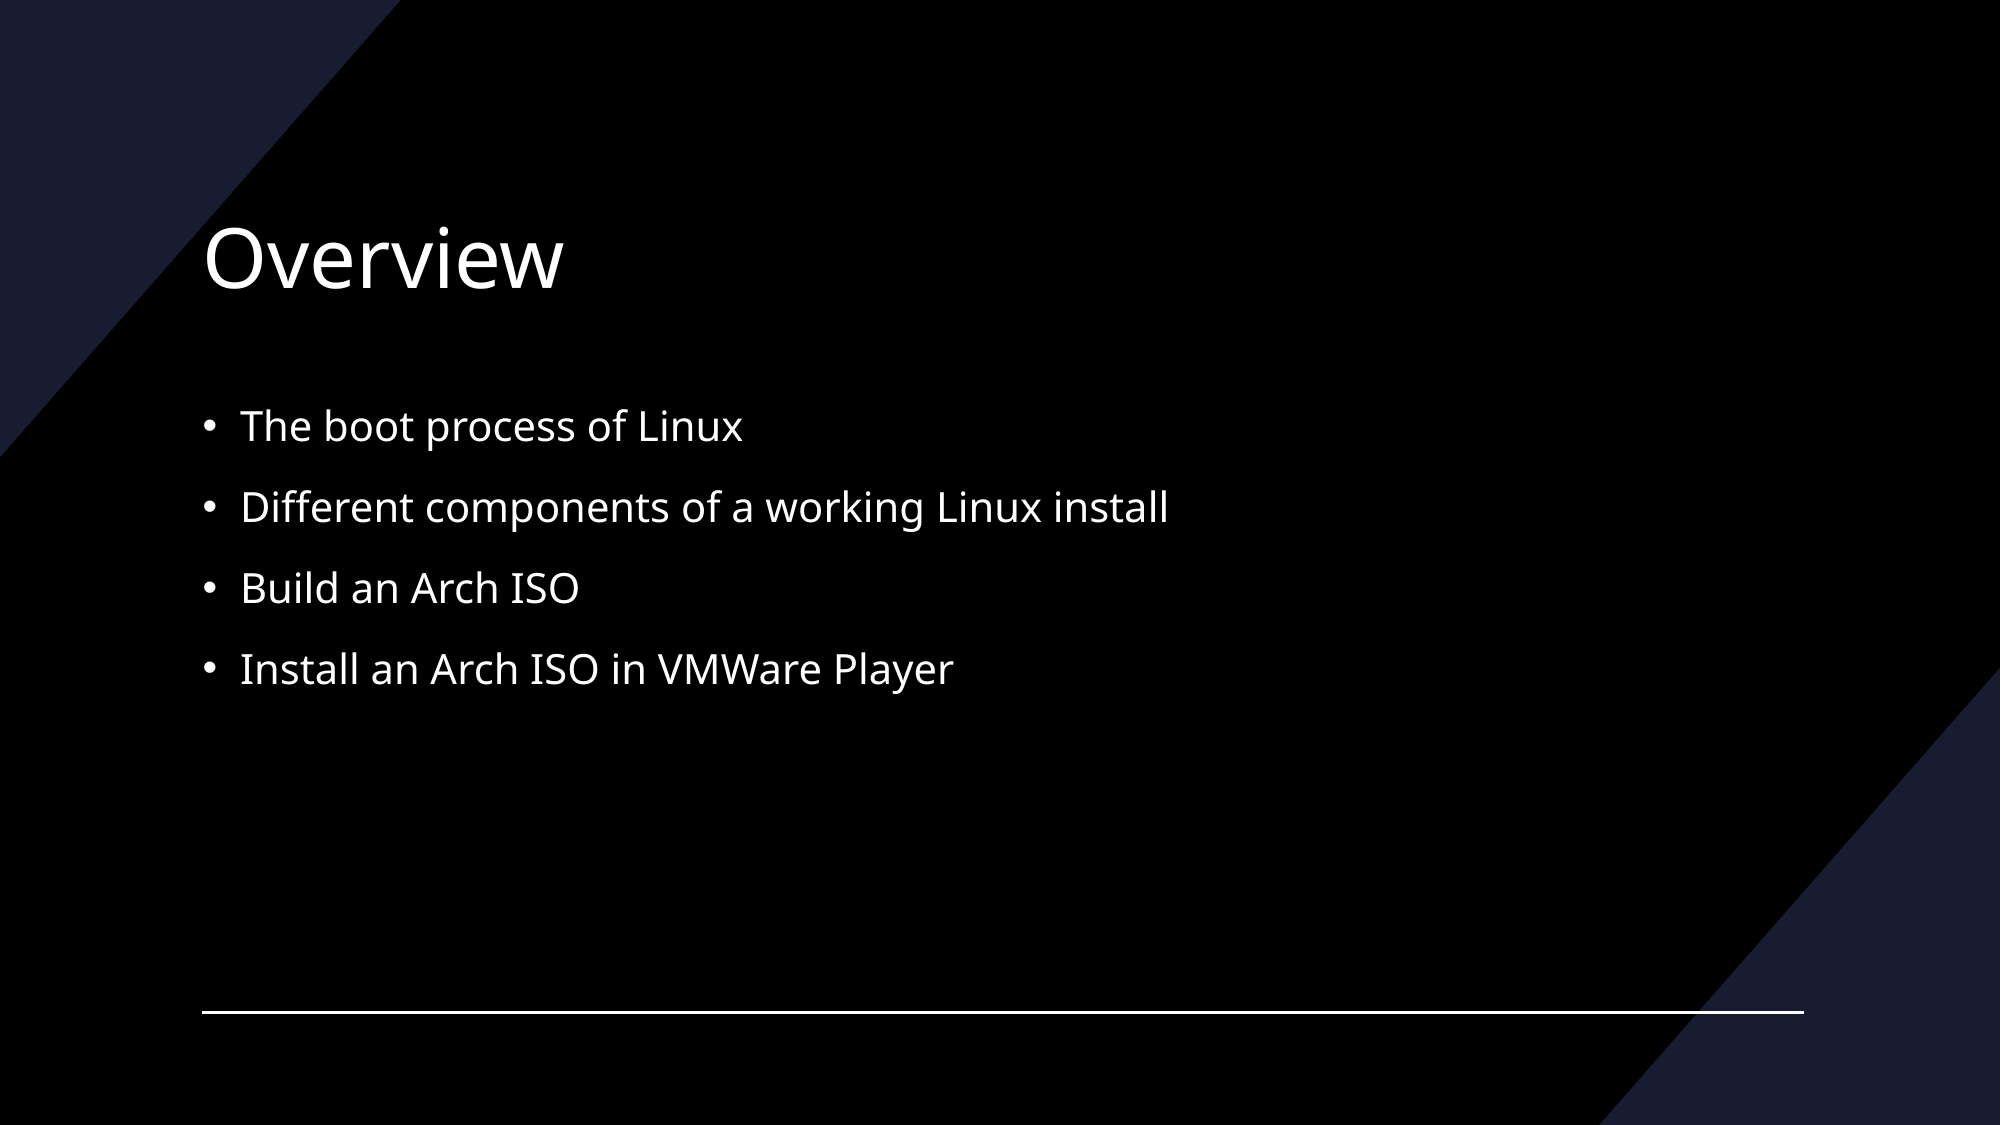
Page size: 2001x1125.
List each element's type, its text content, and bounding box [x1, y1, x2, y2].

title Overview [187, 143, 1813, 367]
list The boot process of Linux Different components of a working Linux install Build an Arch ISO Install an Arch ISO in VMWare Player [187, 382, 1813, 968]
